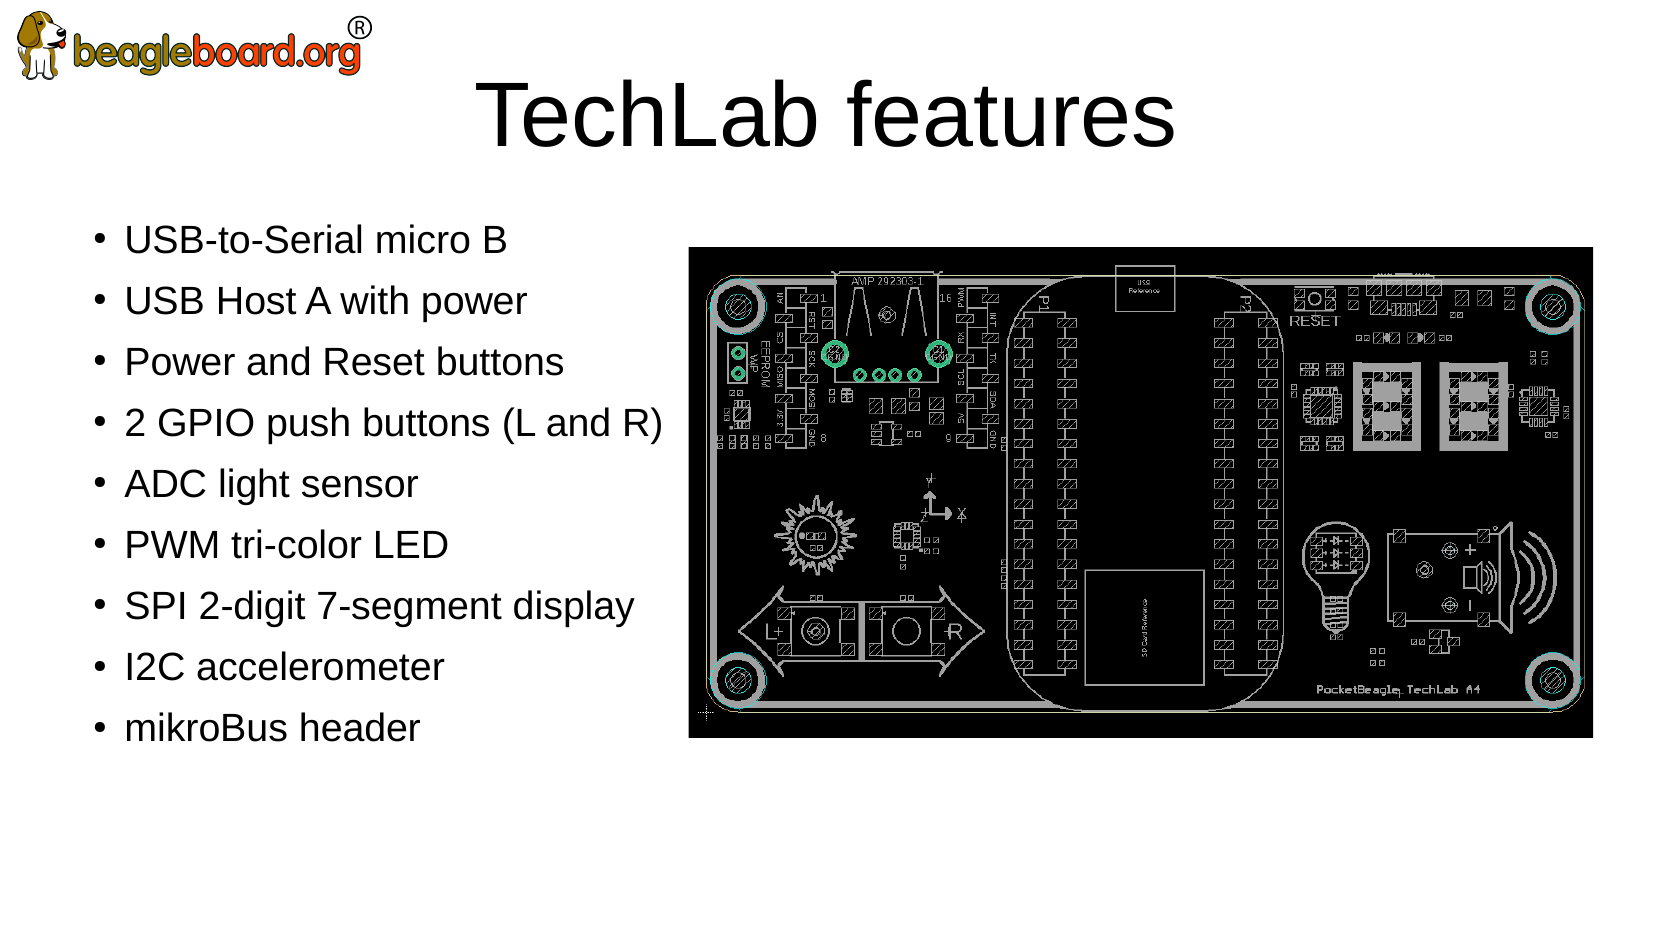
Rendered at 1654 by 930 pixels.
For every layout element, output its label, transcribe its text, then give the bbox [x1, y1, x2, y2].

list USB-to-Serial micro B USB Host A with power Power and Reset buttons 2 GPIO push buttons (L and R) ADC light sensor PWM tri-color LED SPI 2-digit 7-segment display I2C accelerometer mikroBus header [82, 217, 1571, 757]
picture [17, 11, 372, 80]
picture [688, 247, 1594, 738]
title TechLab features [82, 37, 1571, 193]
